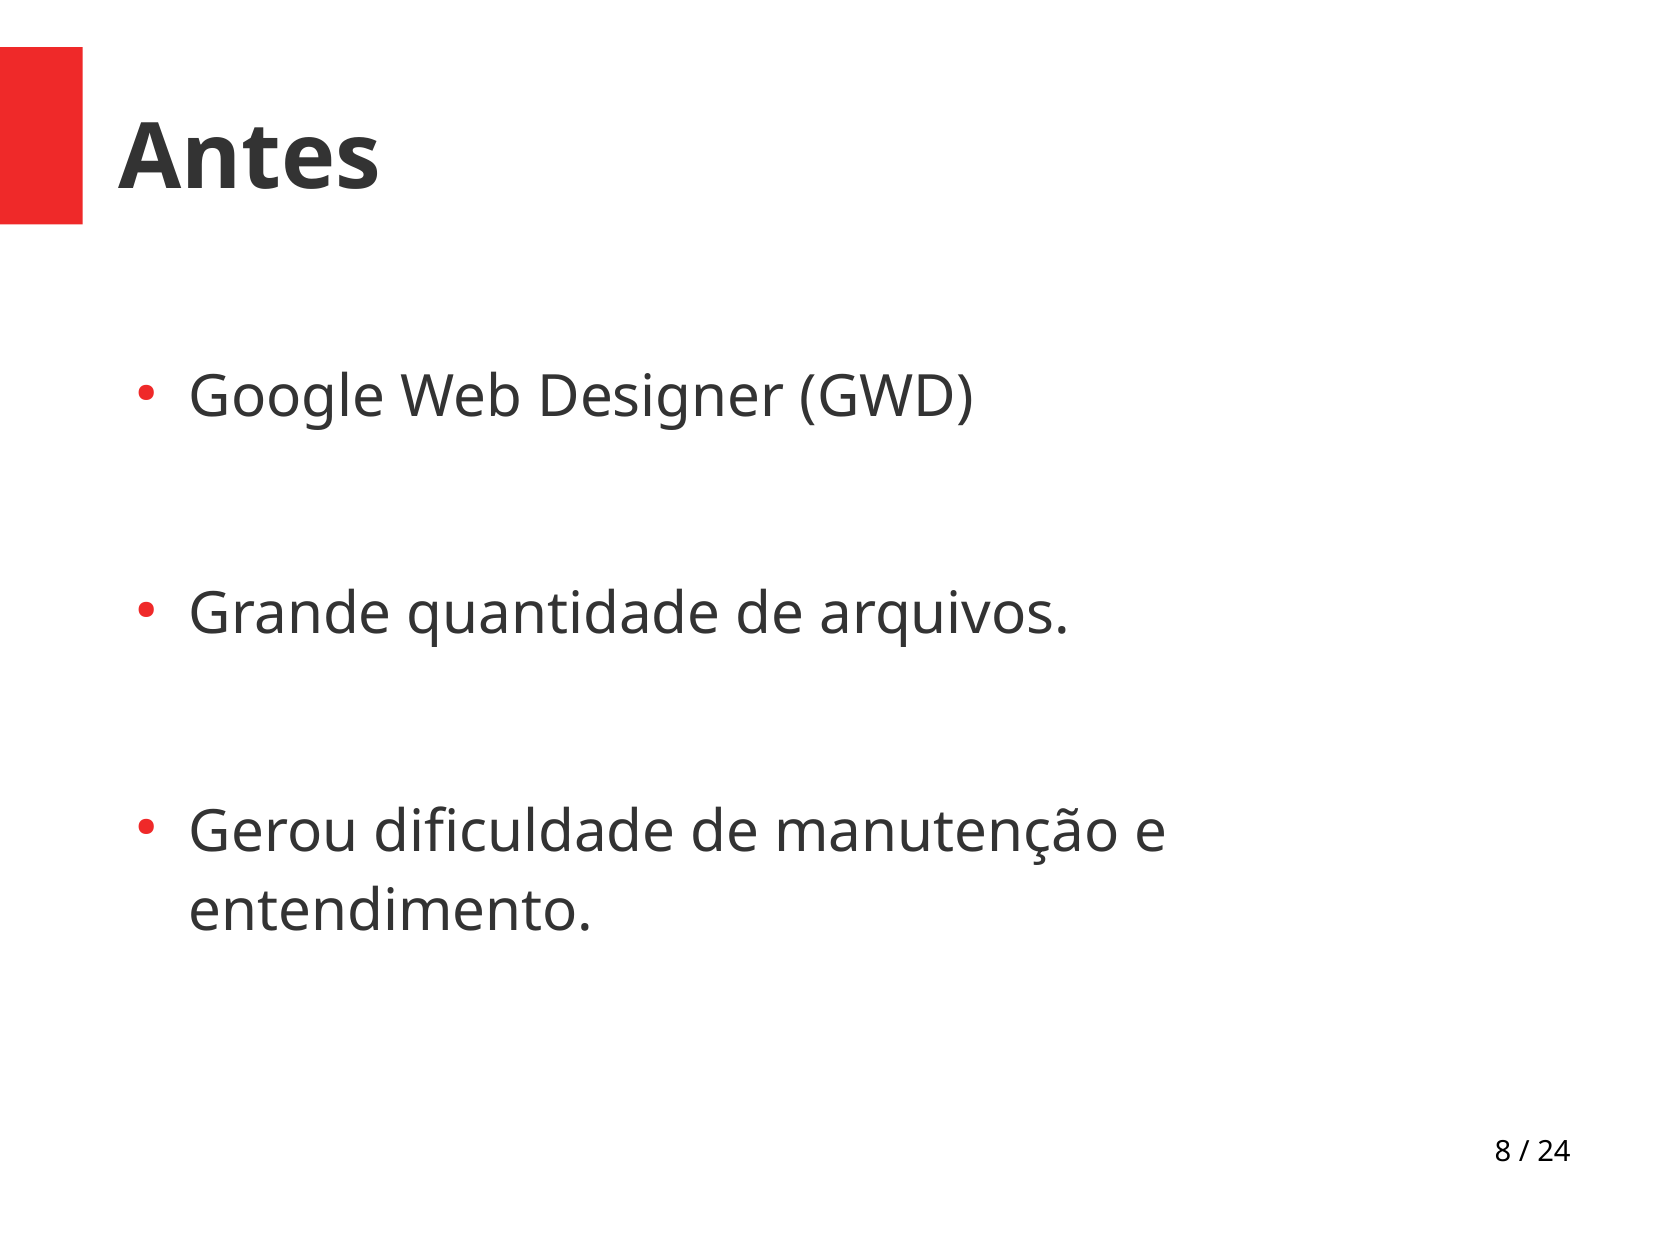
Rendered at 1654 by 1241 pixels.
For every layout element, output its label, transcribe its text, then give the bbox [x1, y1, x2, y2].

list Google Web Designer (GWD) Grande quantidade de arquivos. Gerou dificuldade de manutenção e entendimento. [118, 354, 1536, 1074]
title Antes [118, 49, 1571, 257]
